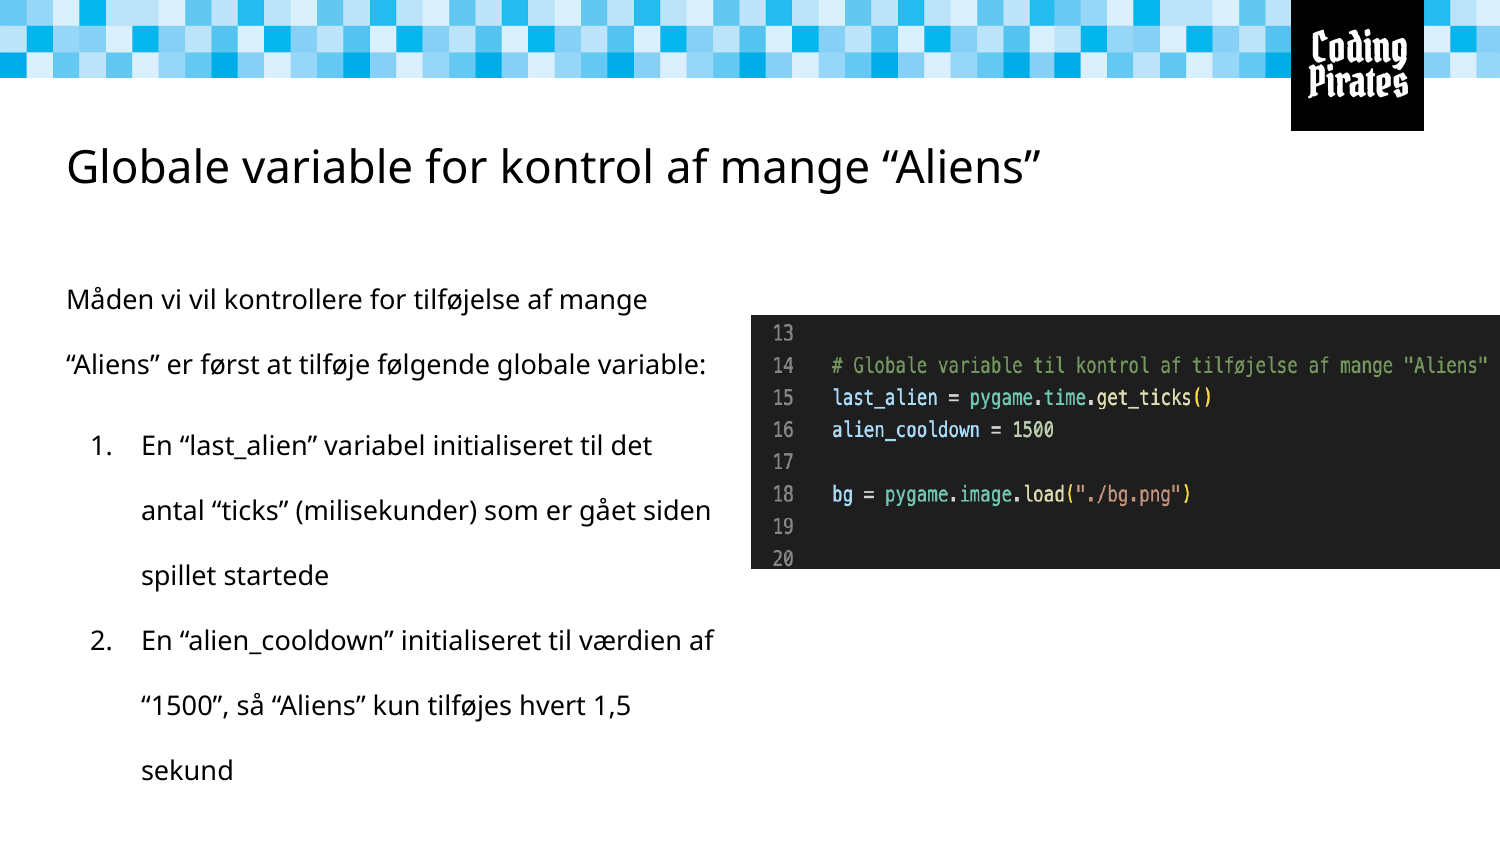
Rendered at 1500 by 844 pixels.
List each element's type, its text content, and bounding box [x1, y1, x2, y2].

picture [1291, 0, 1424, 123]
picture [0, 0, 1056, 78]
title Globale variable for kontrol af mange “Aliens” [51, 123, 1472, 217]
picture [751, 315, 1500, 569]
list Måden vi vil kontrollere for tilføjelse af mange “Aliens” er først at tilføje følgende globale variable: En “last_alien” variabel initialiseret til det antal “ticks” (milisekunder) som er gået siden spillet startede En “alien_cooldown” initialiseret til værdien af “1500”, så “Aliens” kun tilføjes hvert 1,5 sekund [51, 234, 733, 800]
